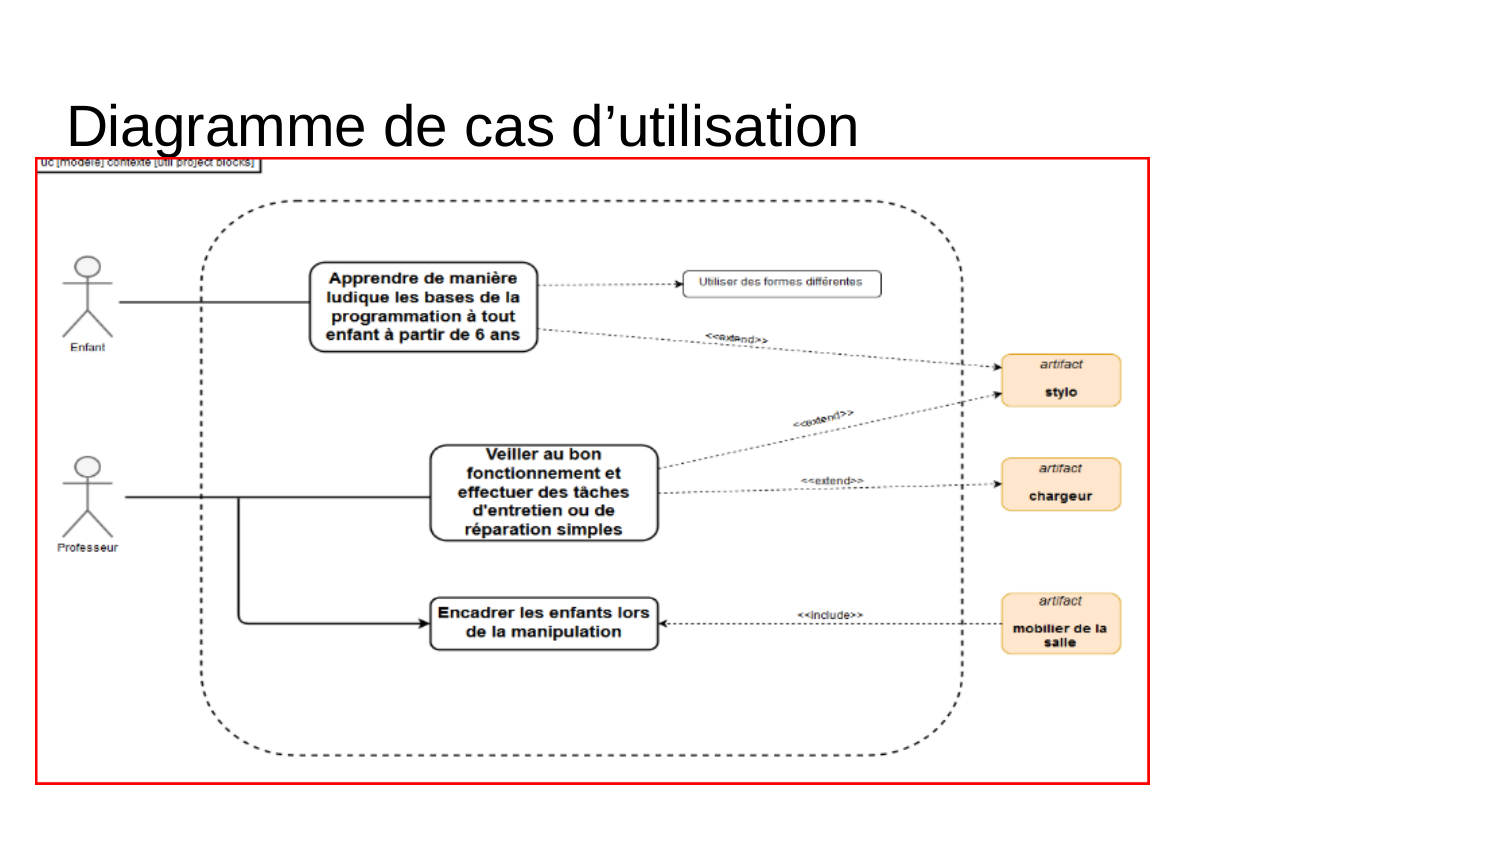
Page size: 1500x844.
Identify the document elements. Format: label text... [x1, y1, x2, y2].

title Diagramme de cas d’utilisation [51, 72, 1449, 167]
picture [35, 157, 1150, 785]
